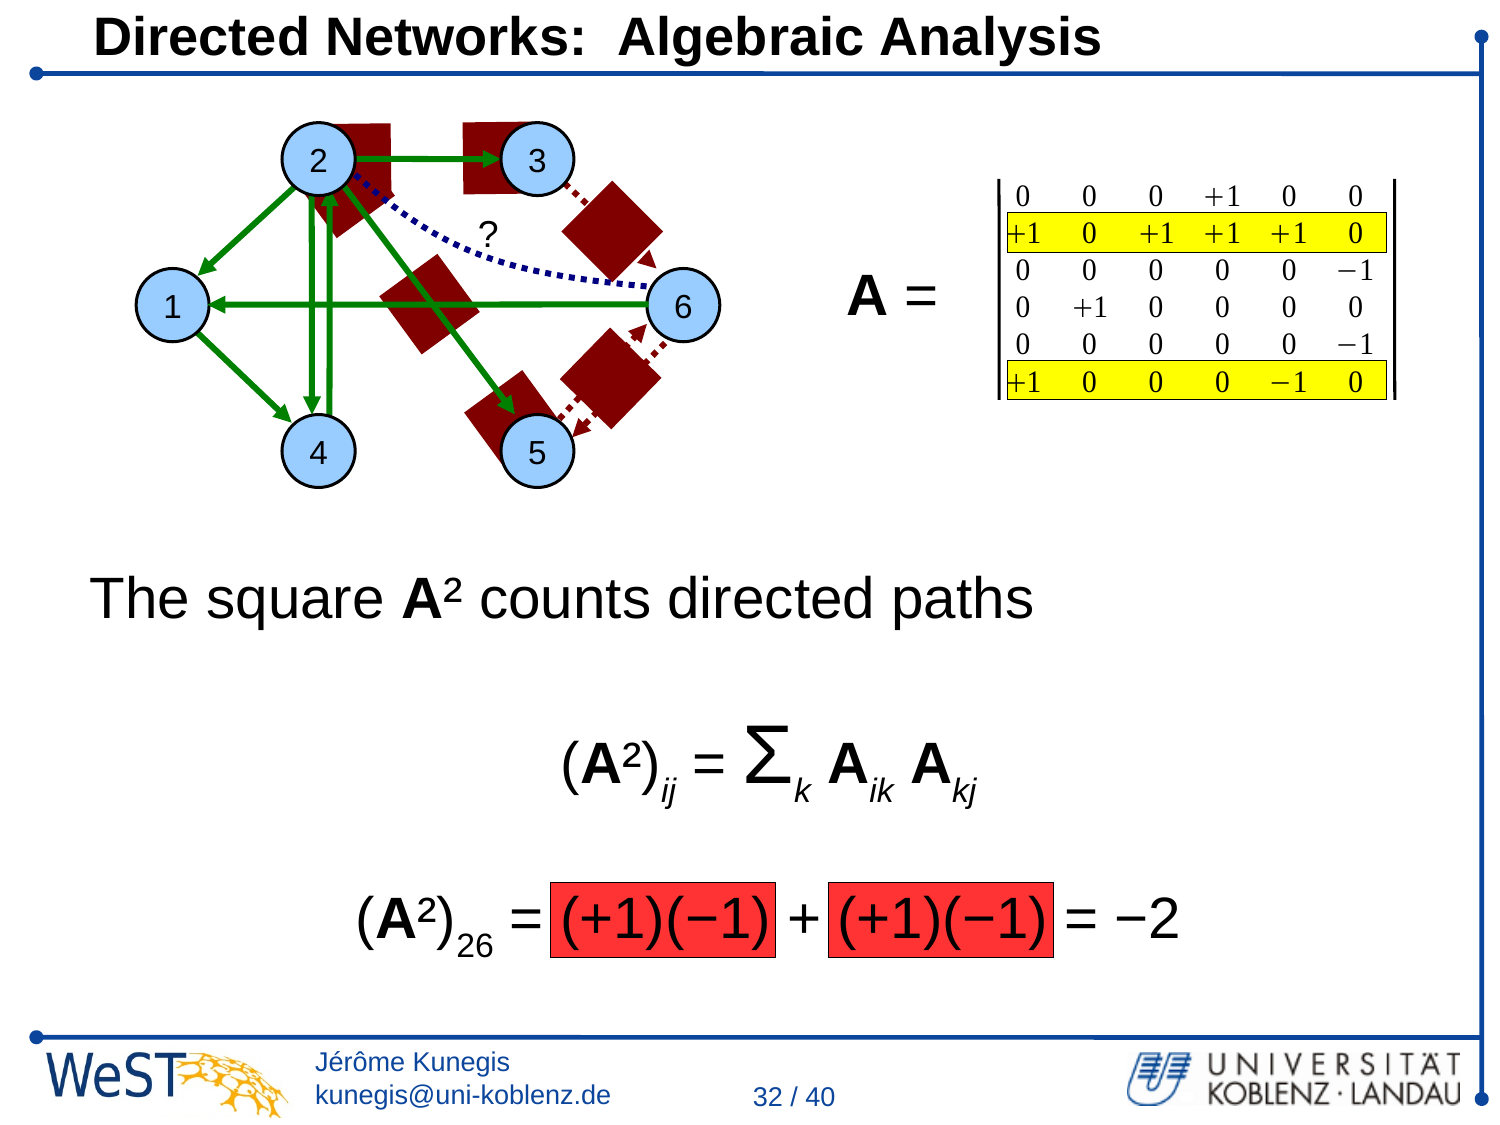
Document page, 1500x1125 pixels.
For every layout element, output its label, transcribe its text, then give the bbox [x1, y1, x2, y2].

text_box The square A² counts directed paths (A²)ij = Σk Aik Akj (A²)26 = (+1)(−1) + (+1)(−1) = −2 [74, 553, 1463, 983]
picture [1127, 1052, 1460, 1106]
text_box 2 [281, 122, 356, 196]
chart [997, 174, 1387, 400]
text_box 1 [136, 268, 209, 342]
text_box ? [461, 200, 516, 264]
text_box 3 [500, 122, 574, 196]
text_box Directed Networks: Algebraic Analysis [78, 0, 1463, 74]
picture [41, 1046, 302, 1118]
text_box A = [831, 249, 970, 335]
text_box 6 [647, 268, 720, 342]
text_box 5 [500, 414, 574, 488]
text_box 4 [281, 414, 356, 488]
